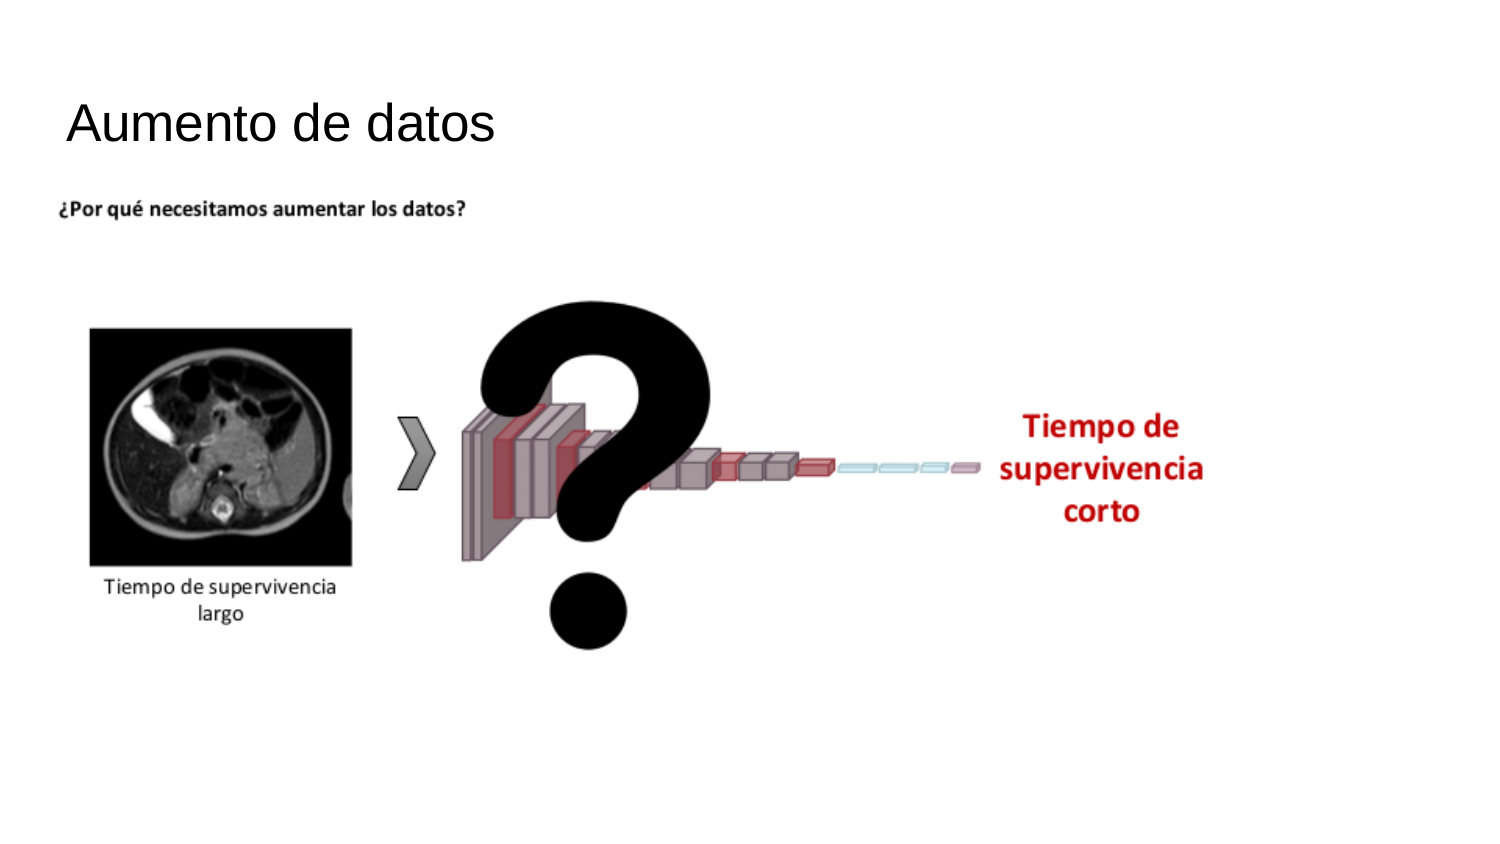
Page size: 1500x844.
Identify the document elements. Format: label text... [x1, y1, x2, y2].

picture [51, 188, 1209, 685]
title Aumento de datos [51, 72, 1449, 167]
